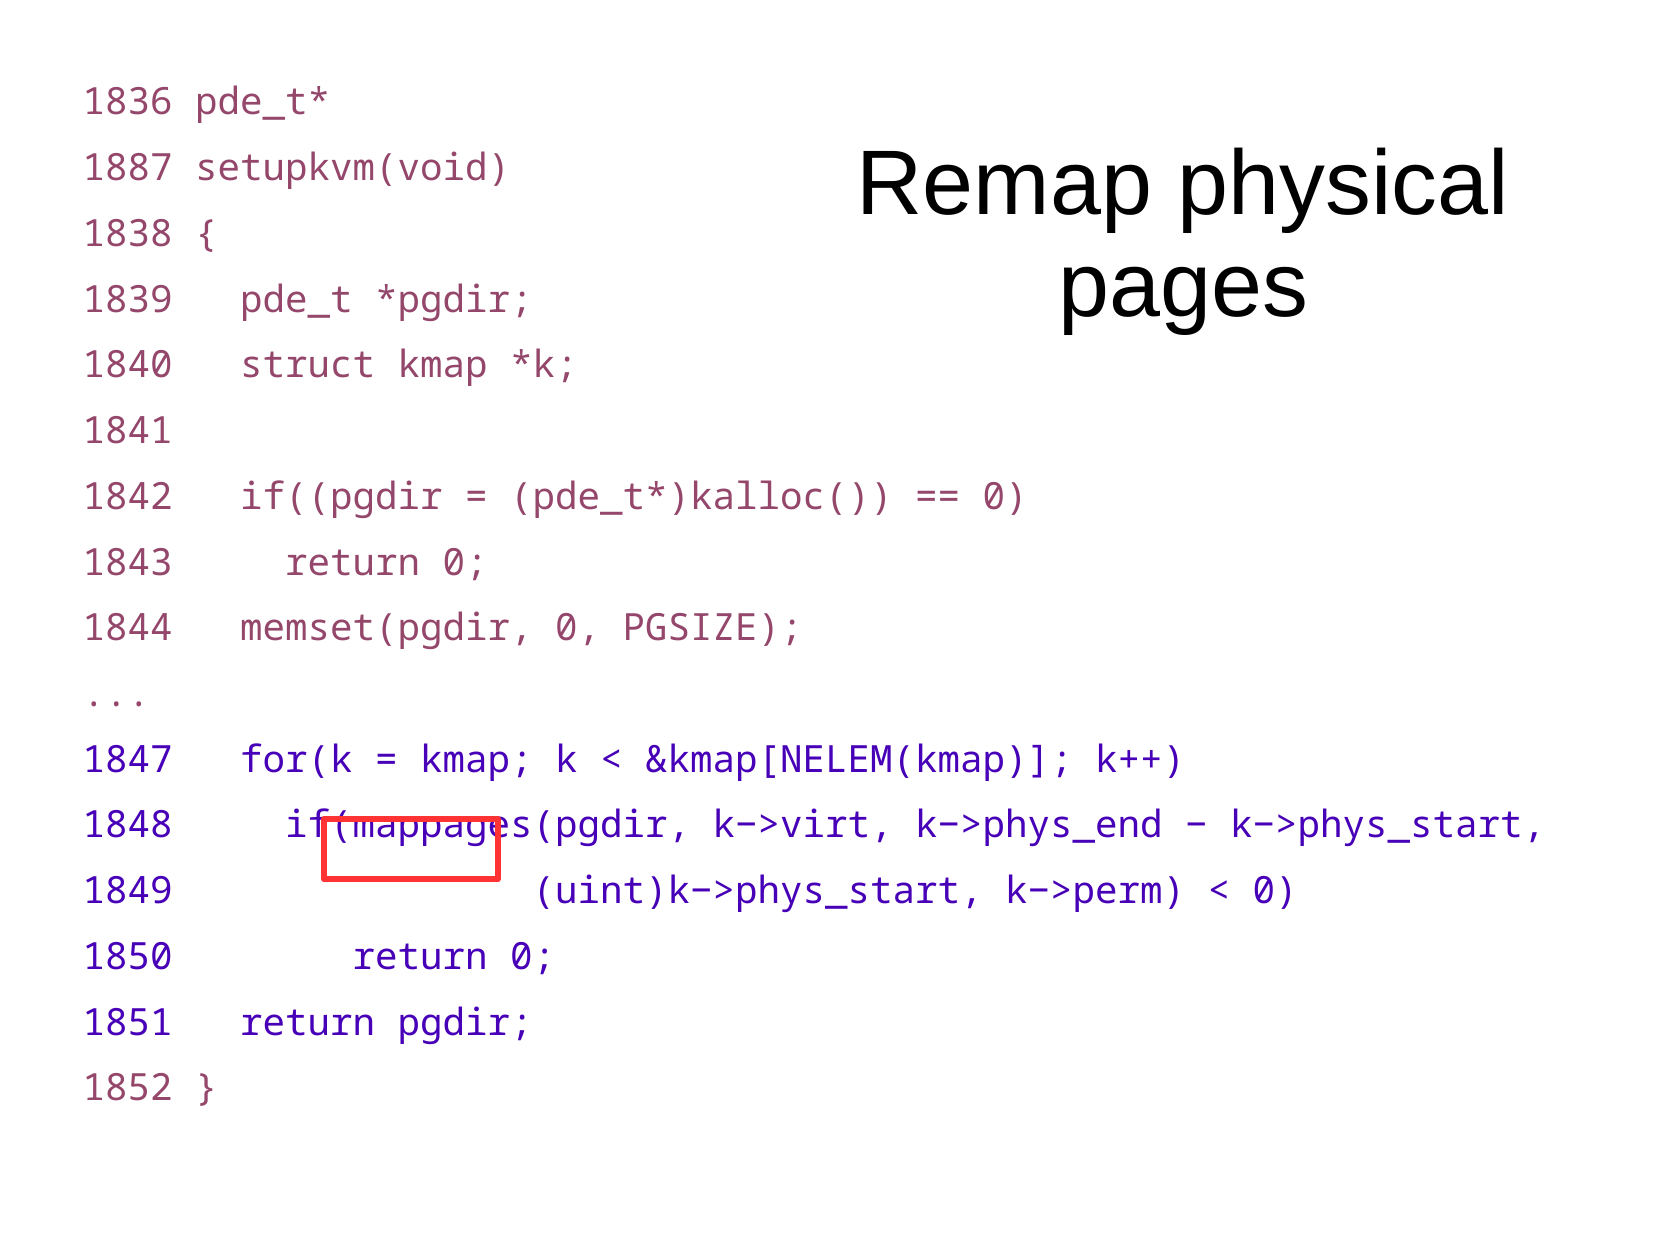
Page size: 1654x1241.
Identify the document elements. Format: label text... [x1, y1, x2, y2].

list 1836 pde_t* 1887 setupkvm(void) 1838 { 1839 pde_t *pgdir; 1840 struct kmap *k; 1841 1842 if((pgdir = (pde_t*)kalloc()) == 0) 1843 return 0; 1844 memset(pgdir, 0, PGSIZE); ... 1847 for(k = kmap; k < &kmap[NELEM(kmap)]; k++) 1848 if(mappages(pgdir, k−>virt, k−>phys_end − k−>phys_start, 1849 (uint)k−>phys_start, k−>perm) < 0) 1850 return 0; 1851 return pgdir; 1852 } [82, 75, 1571, 1163]
title Remap physical pages [791, 130, 1576, 338]
